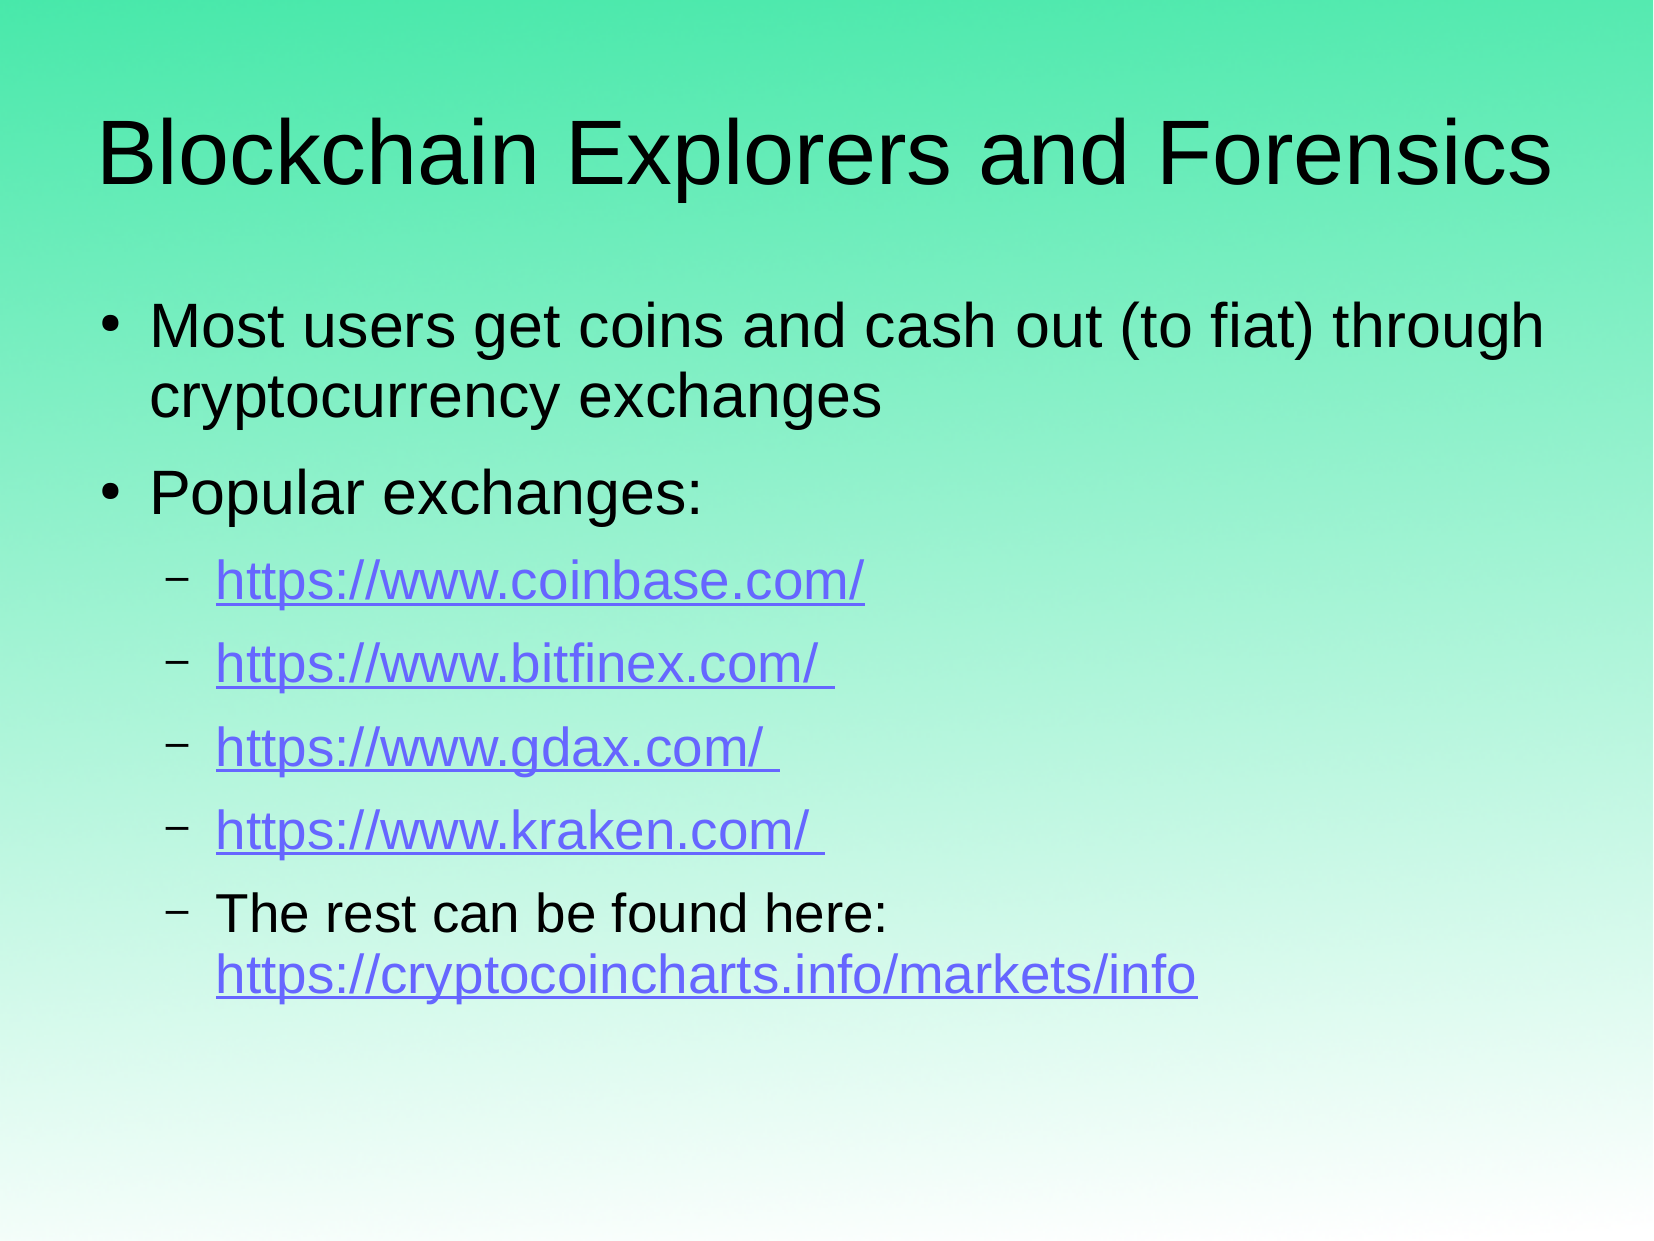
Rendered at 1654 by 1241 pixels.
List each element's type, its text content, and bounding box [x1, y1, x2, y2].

title Blockchain Explorers and Forensics [82, 49, 1571, 257]
list Most users get coins and cash out (to fiat) through cryptocurrency exchanges Popular exchanges: https://www.coinbase.com/ https://www.bitfinex.com/ https://www.gdax.com/ https://www.kraken.com/ The rest can be found here: https://cryptocoincharts.info/markets/info [82, 290, 1571, 1010]
picture [0, 0, 1654, 1241]
